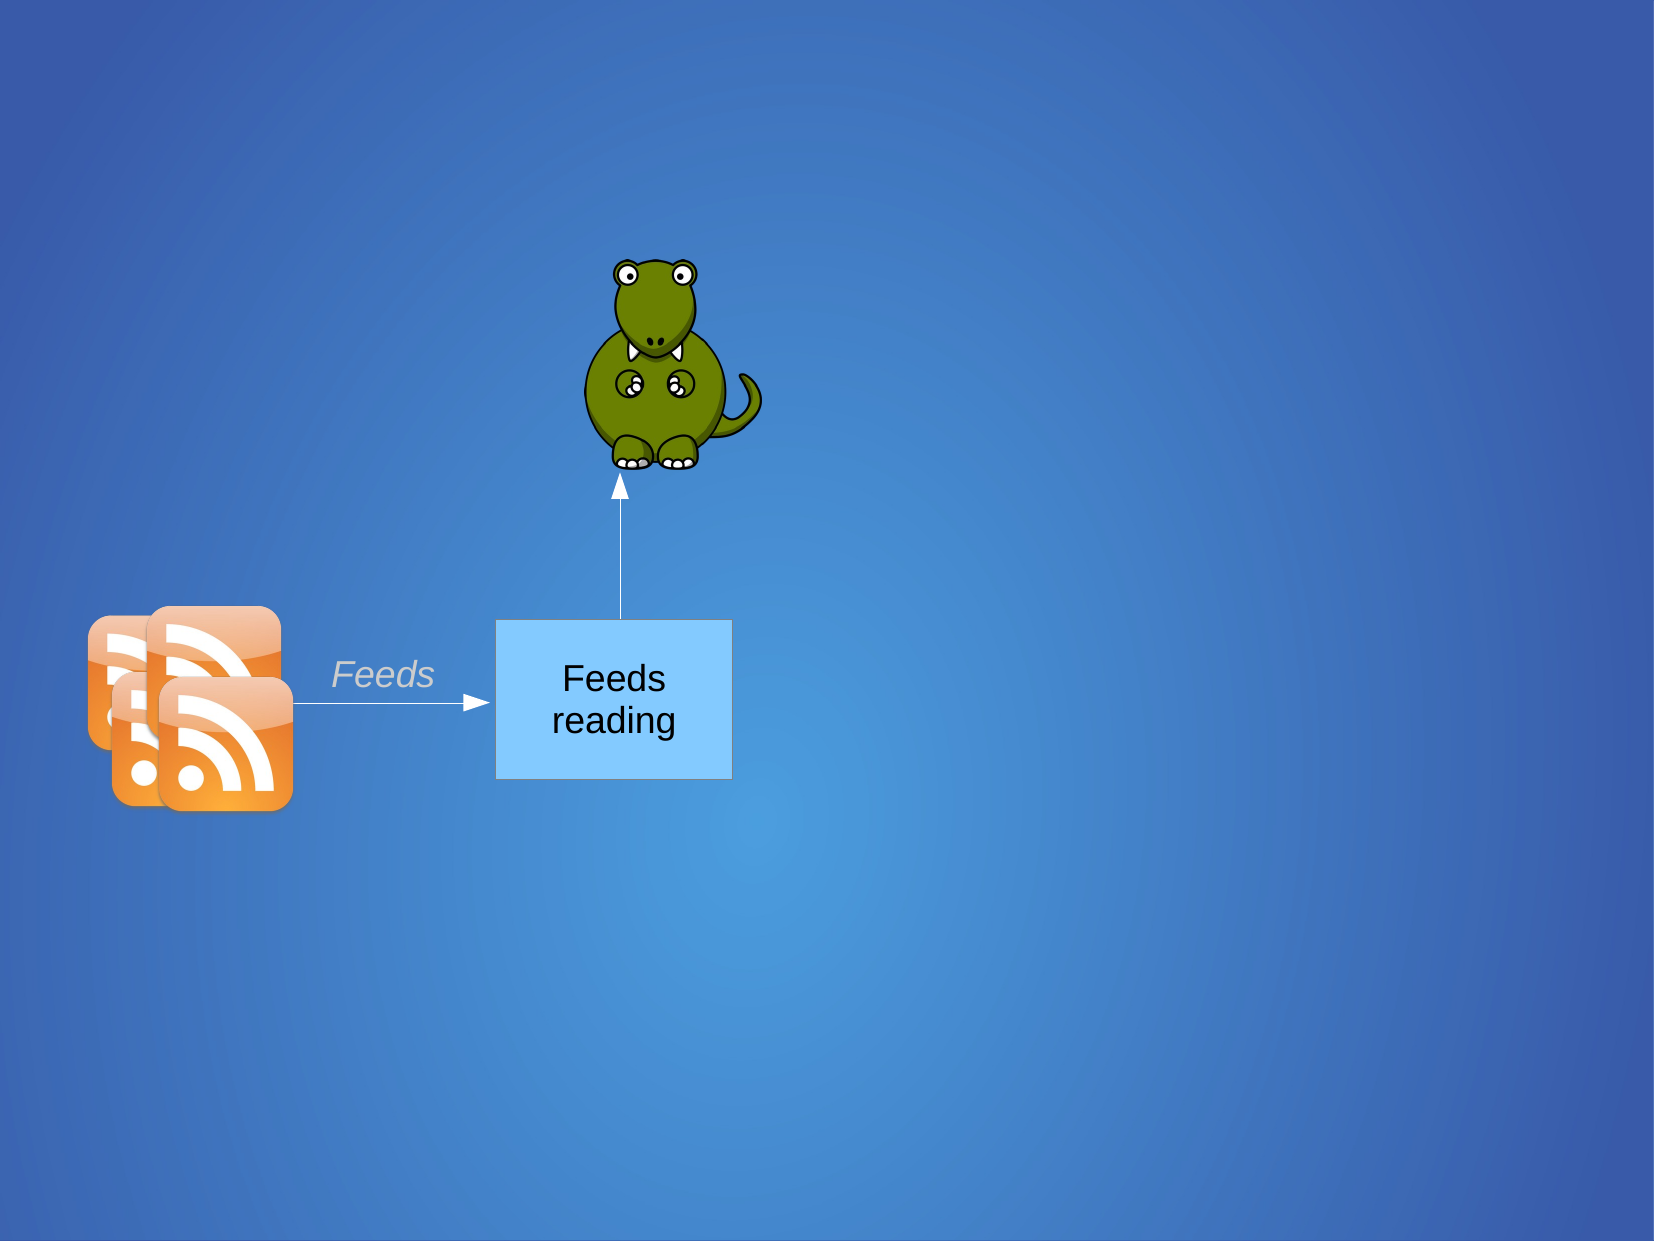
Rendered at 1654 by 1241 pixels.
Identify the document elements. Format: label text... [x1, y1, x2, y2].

text_box Feeds [316, 645, 473, 703]
picture [0, 0, 1654, 1241]
text_box Feeds reading [495, 619, 733, 780]
